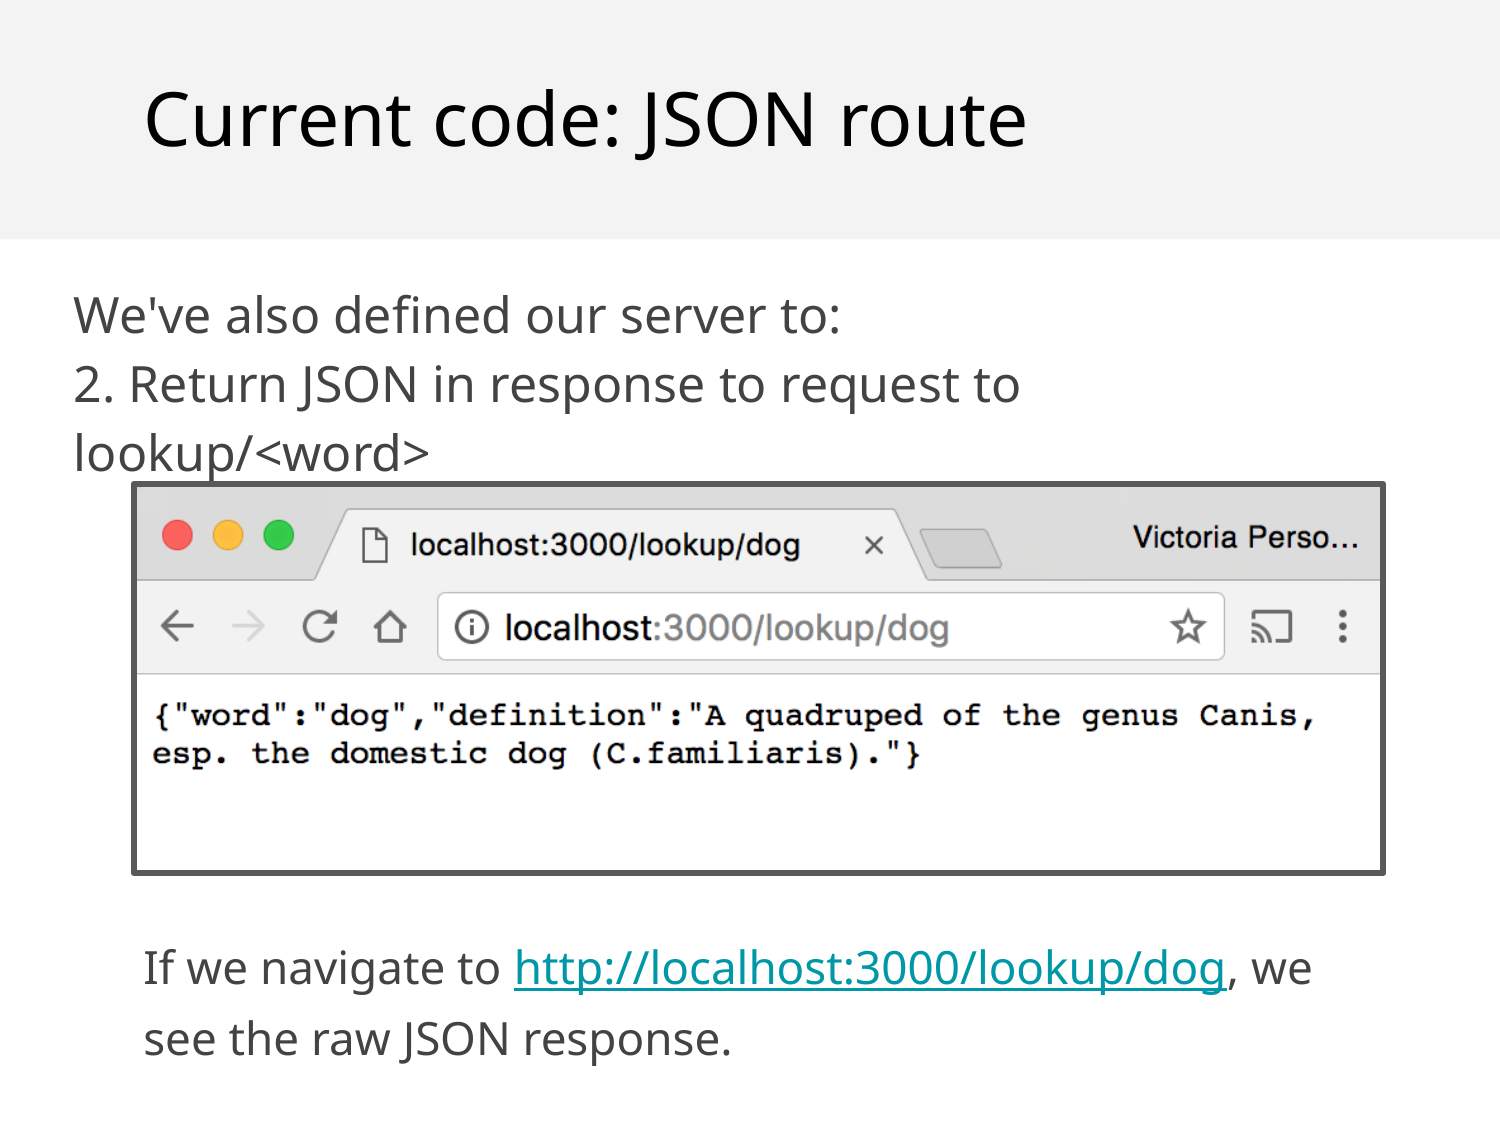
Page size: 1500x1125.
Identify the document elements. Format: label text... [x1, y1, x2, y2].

title Current code: JSON route [128, 56, 1372, 183]
picture [137, 487, 1381, 871]
list If we navigate to http://localhost:3000/lookup/dog, we see the raw JSON response. [128, 914, 1381, 1081]
list We've also defined our server to: 2. Return JSON in response to request to lookup/<word> [59, 259, 1356, 427]
